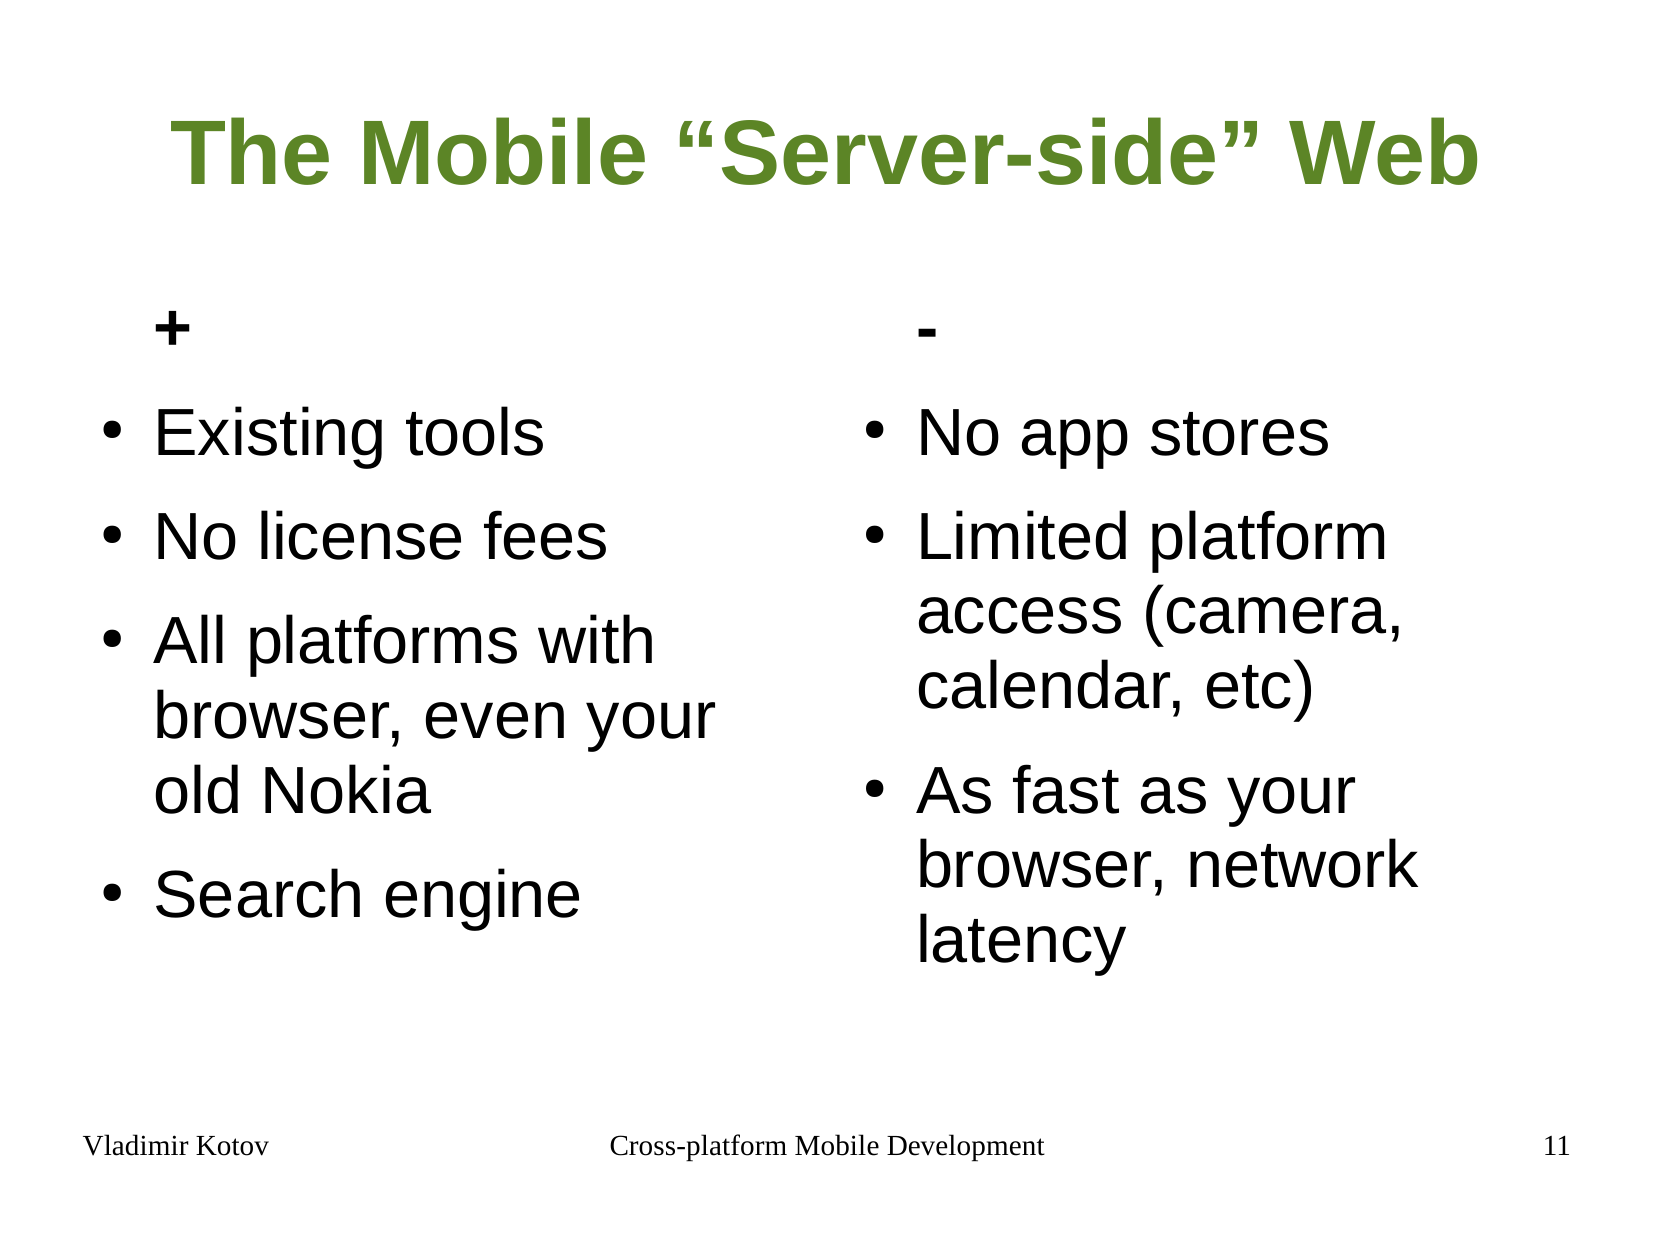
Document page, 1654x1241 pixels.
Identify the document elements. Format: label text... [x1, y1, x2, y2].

list + Existing tools No license fees All platforms with browser, even your old Nokia Search engine [82, 290, 809, 1109]
list - No app stores Limited platform access (camera, calendar, etc) As fast as your browser, network latency [845, 290, 1572, 1109]
title The Mobile “Server-side” Web [82, 49, 1571, 257]
